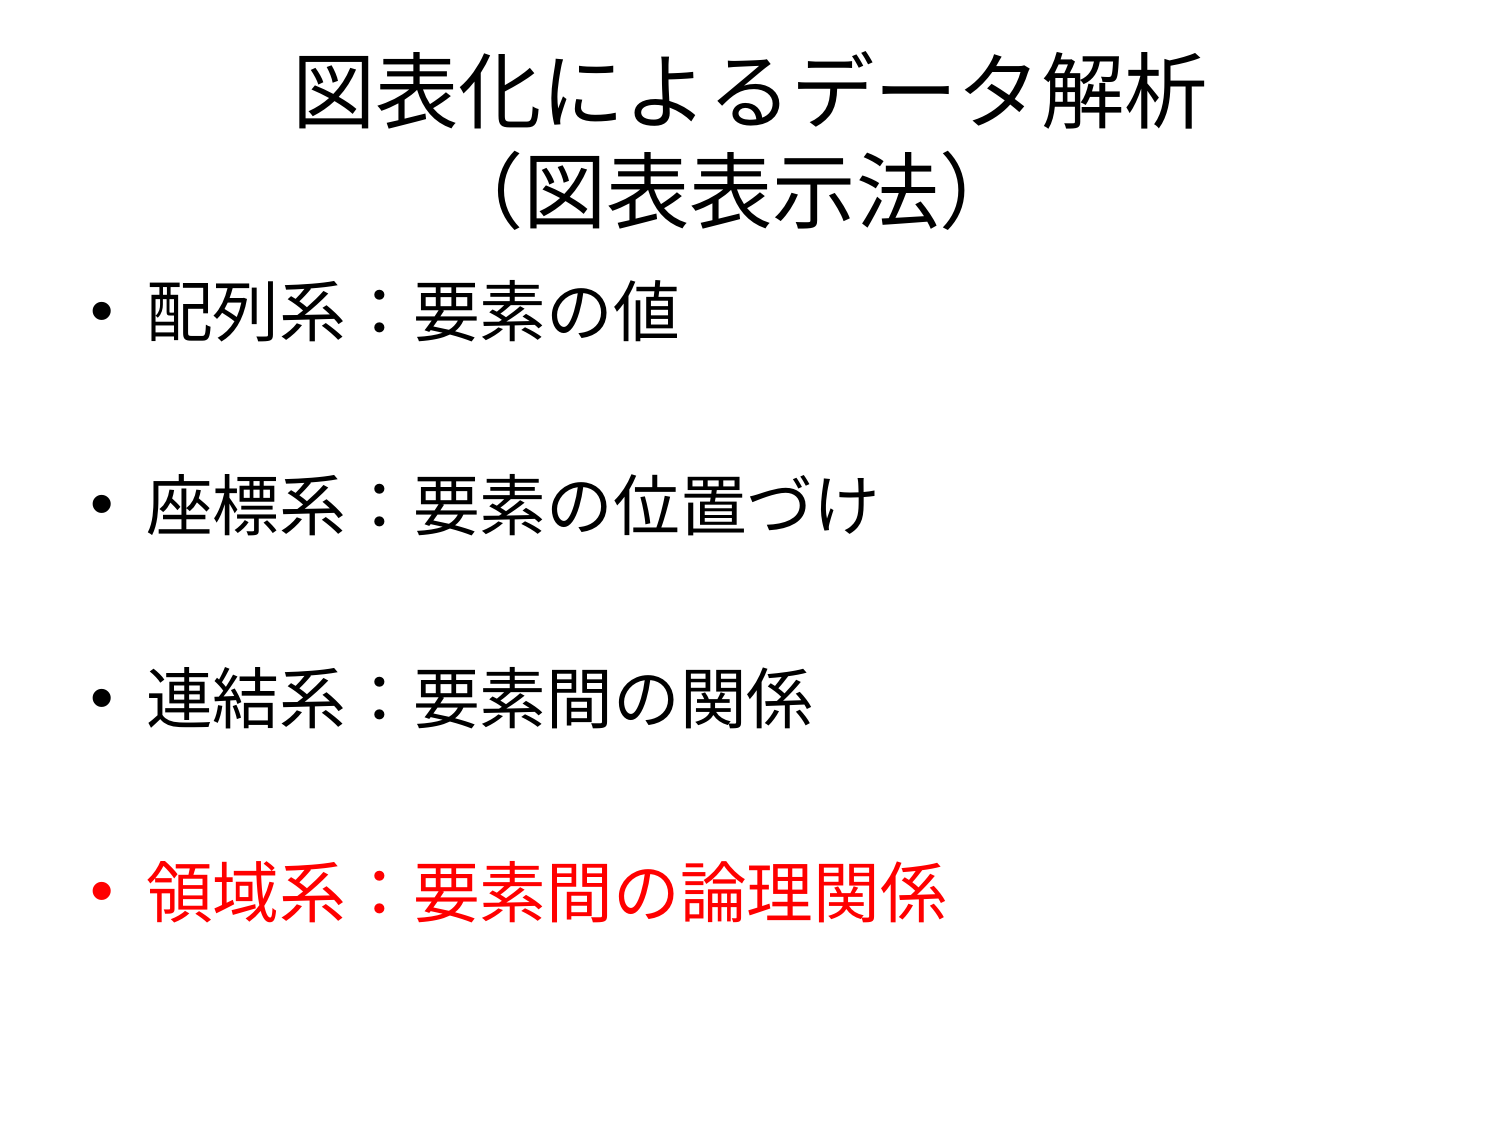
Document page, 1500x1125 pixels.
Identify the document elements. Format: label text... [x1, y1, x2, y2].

title 図表化によるデータ解析 （図表表示法） [75, 31, 1426, 247]
list 配列系：要素の値 座標系：要素の位置づけ 連結系：要素間の関係 領域系：要素間の論理関係 [75, 262, 1426, 1034]
